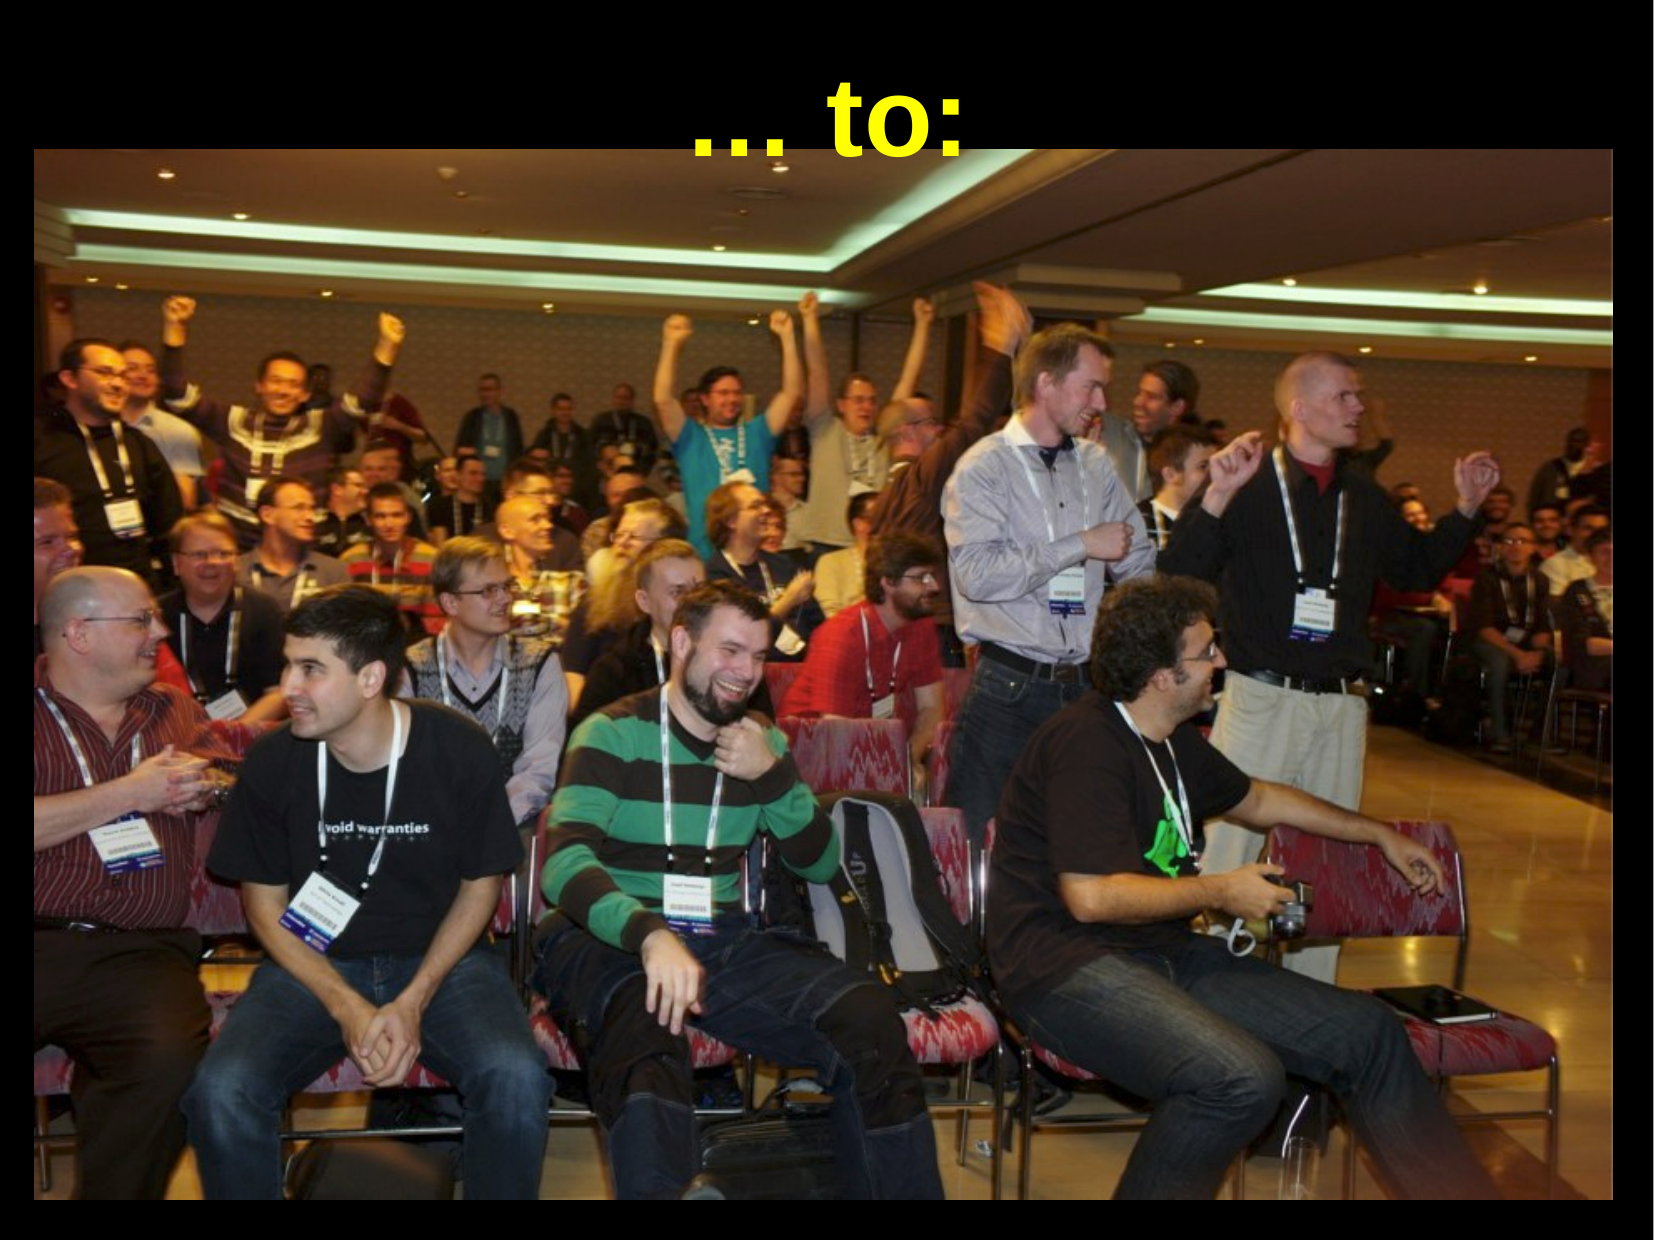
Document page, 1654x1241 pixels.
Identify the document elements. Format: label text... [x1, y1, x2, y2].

title … to: [82, 13, 1571, 222]
picture [34, 149, 1613, 1201]
